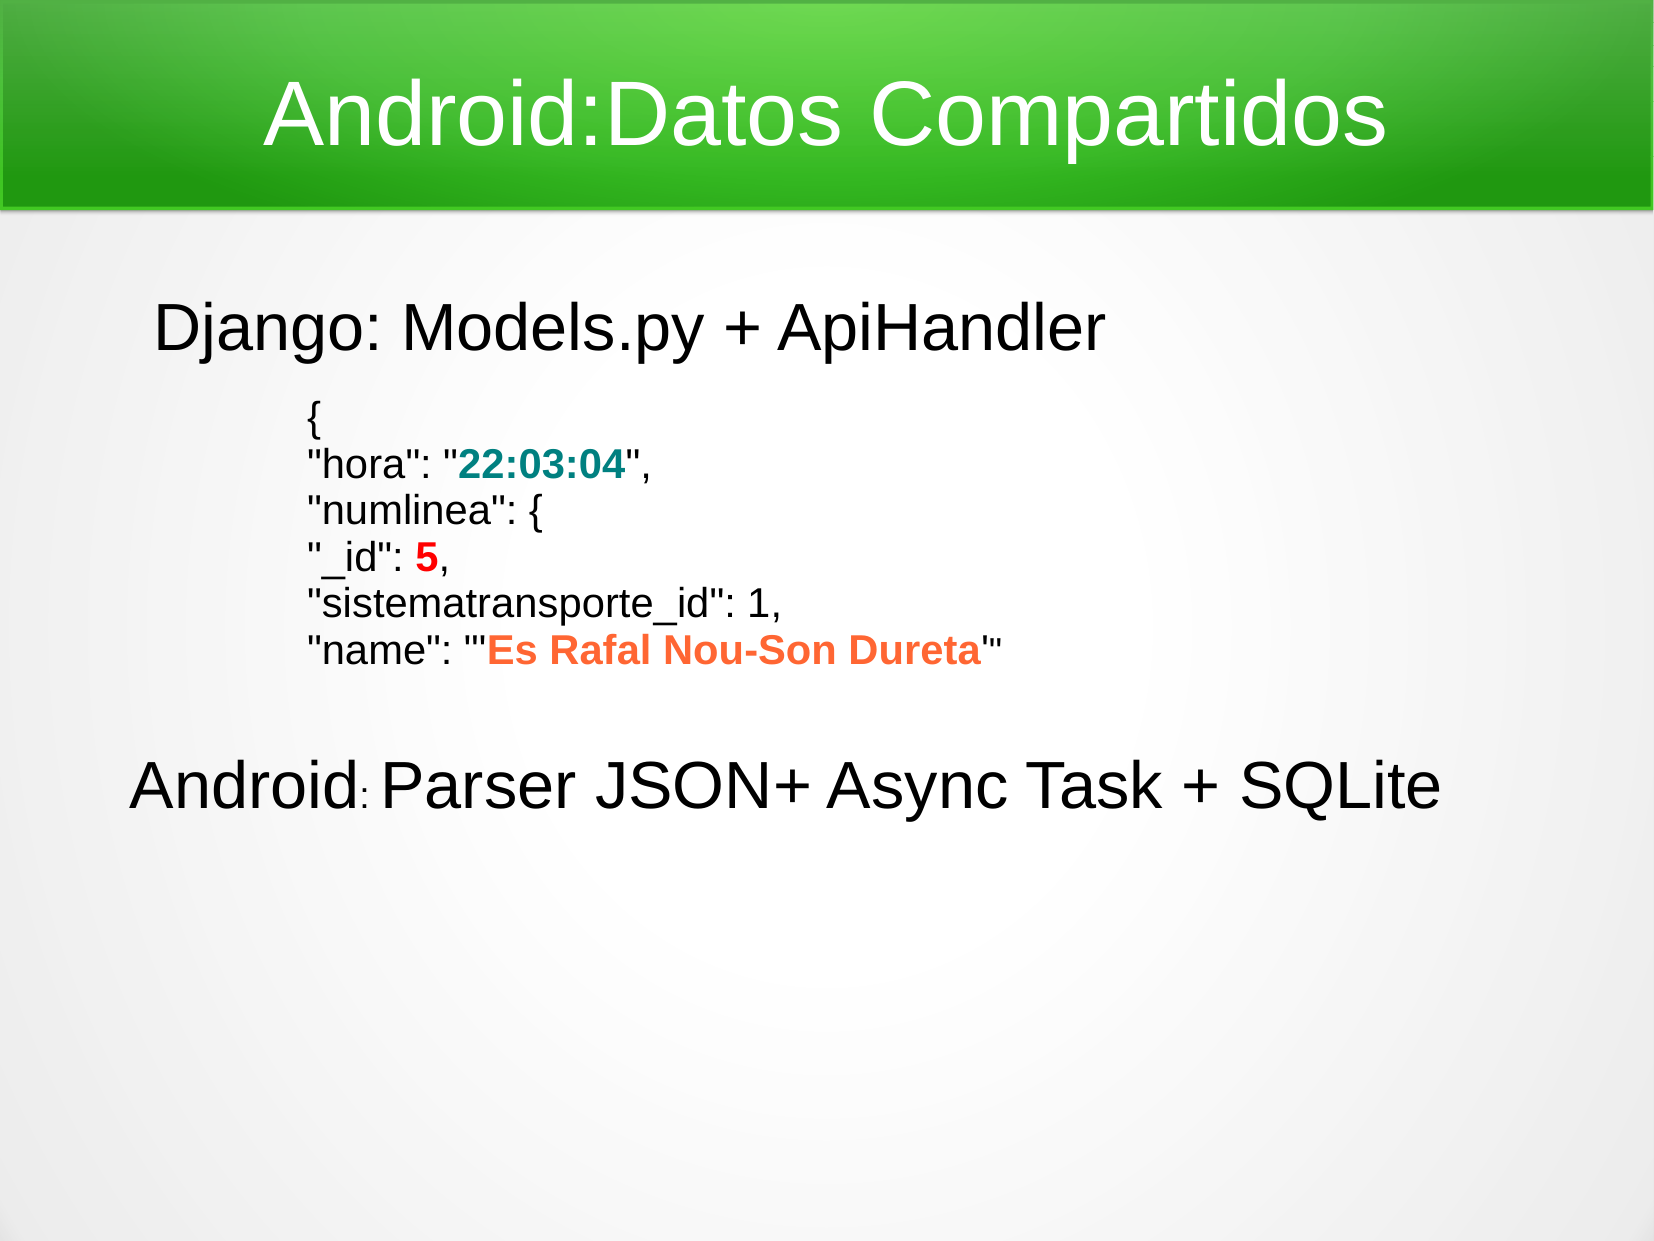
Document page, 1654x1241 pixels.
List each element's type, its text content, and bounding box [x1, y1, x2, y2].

list Django: Models.py + ApiHandler [82, 290, 1538, 1010]
text_box { "hora": "22:03:04", "numlinea": { "_id": 5, "sistematransporte_id": 1, "name": "'Es Rafal Nou-Son Dureta'" [283, 377, 1102, 732]
title Android:Datos Compartidos [82, 49, 1571, 179]
text_box Android: Parser JSON+ Async Task + SQLite [106, 732, 1501, 840]
